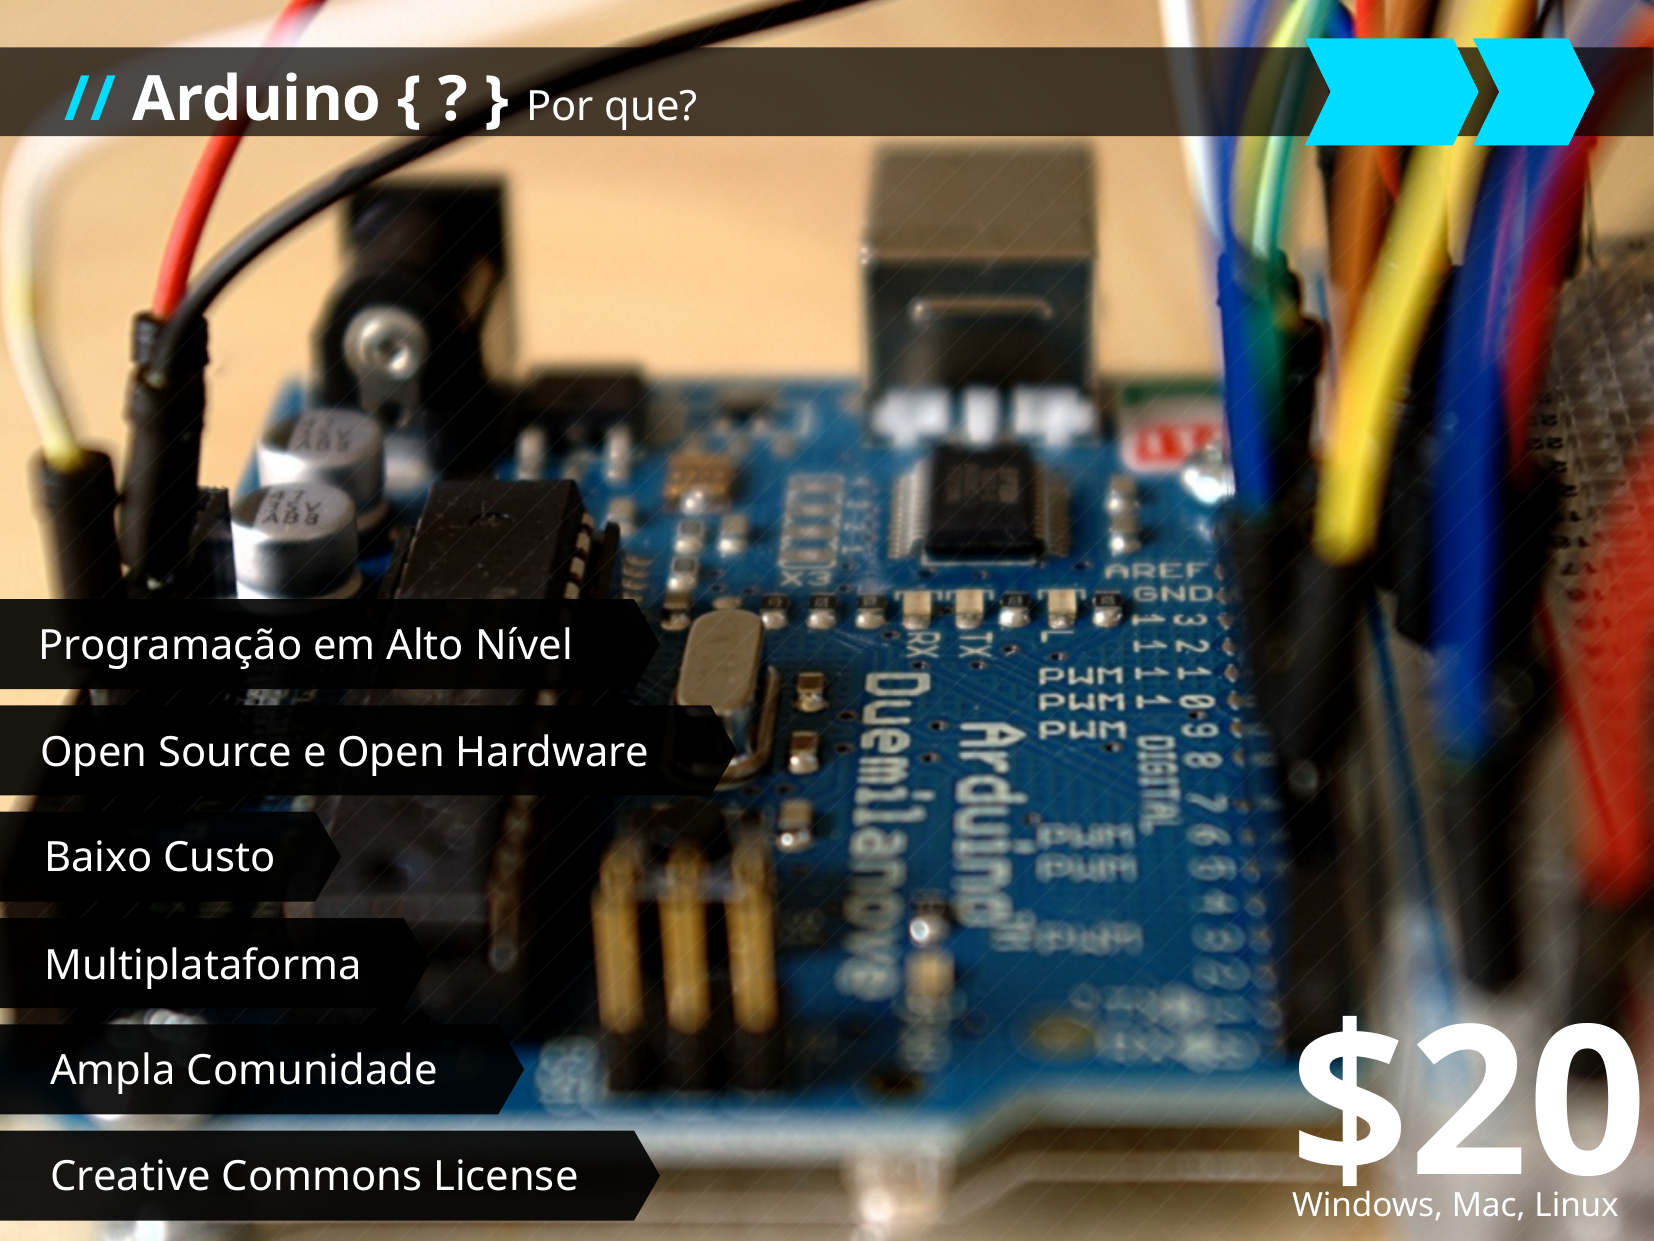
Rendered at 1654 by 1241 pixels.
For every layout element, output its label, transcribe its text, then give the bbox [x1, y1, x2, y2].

text_box Open Source e Open Hardware [25, 714, 709, 782]
text_box Ampla Comunidade [35, 1032, 662, 1099]
text_box Creative Commons License [35, 1138, 719, 1205]
text_box Programação em Alto Nível [23, 606, 802, 674]
text_box Multiplataforma [29, 927, 656, 994]
text_box Windows, Mac, Linux [1277, 1173, 1654, 1240]
text_box $20 [1275, 944, 1654, 1226]
text_box [0, 0, 1654, 1241]
text_box // Arduino { ? } Por que? [49, 32, 743, 144]
text_box Baixo Custo [29, 819, 503, 886]
